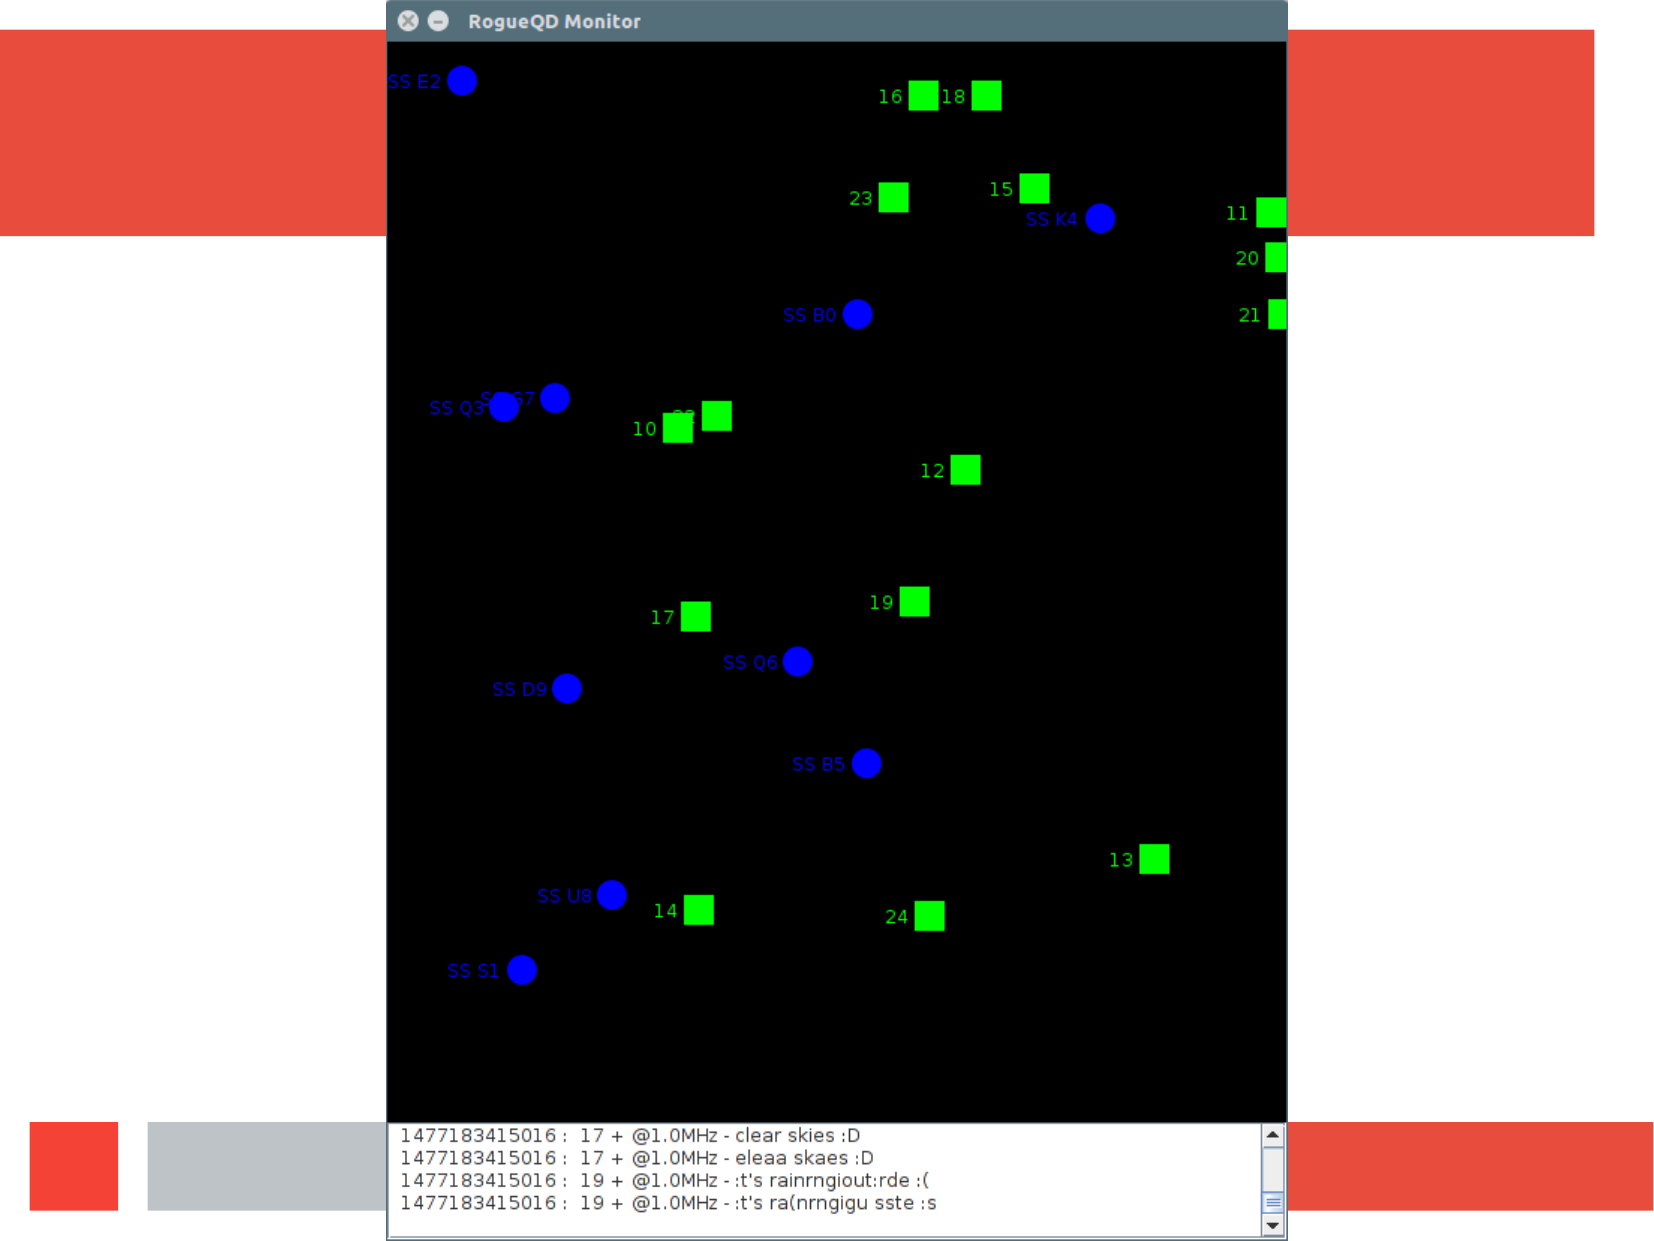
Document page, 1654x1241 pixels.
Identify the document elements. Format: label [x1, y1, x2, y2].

picture [386, 0, 1288, 1241]
